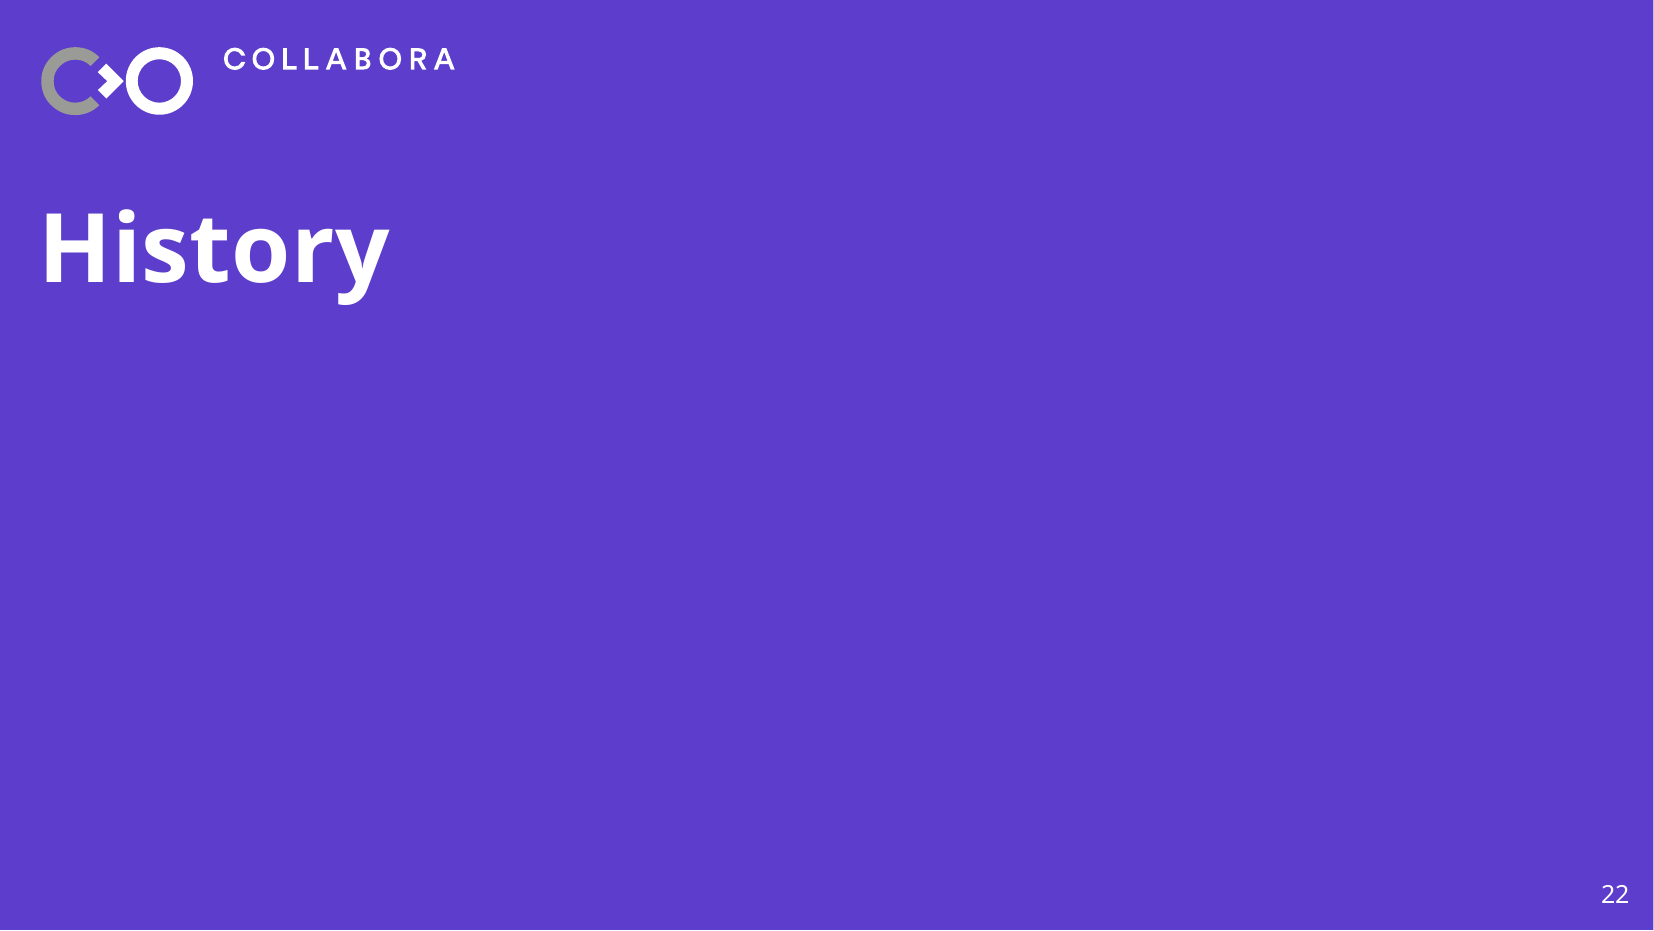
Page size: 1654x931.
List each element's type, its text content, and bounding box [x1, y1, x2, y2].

title History [38, 186, 1615, 243]
